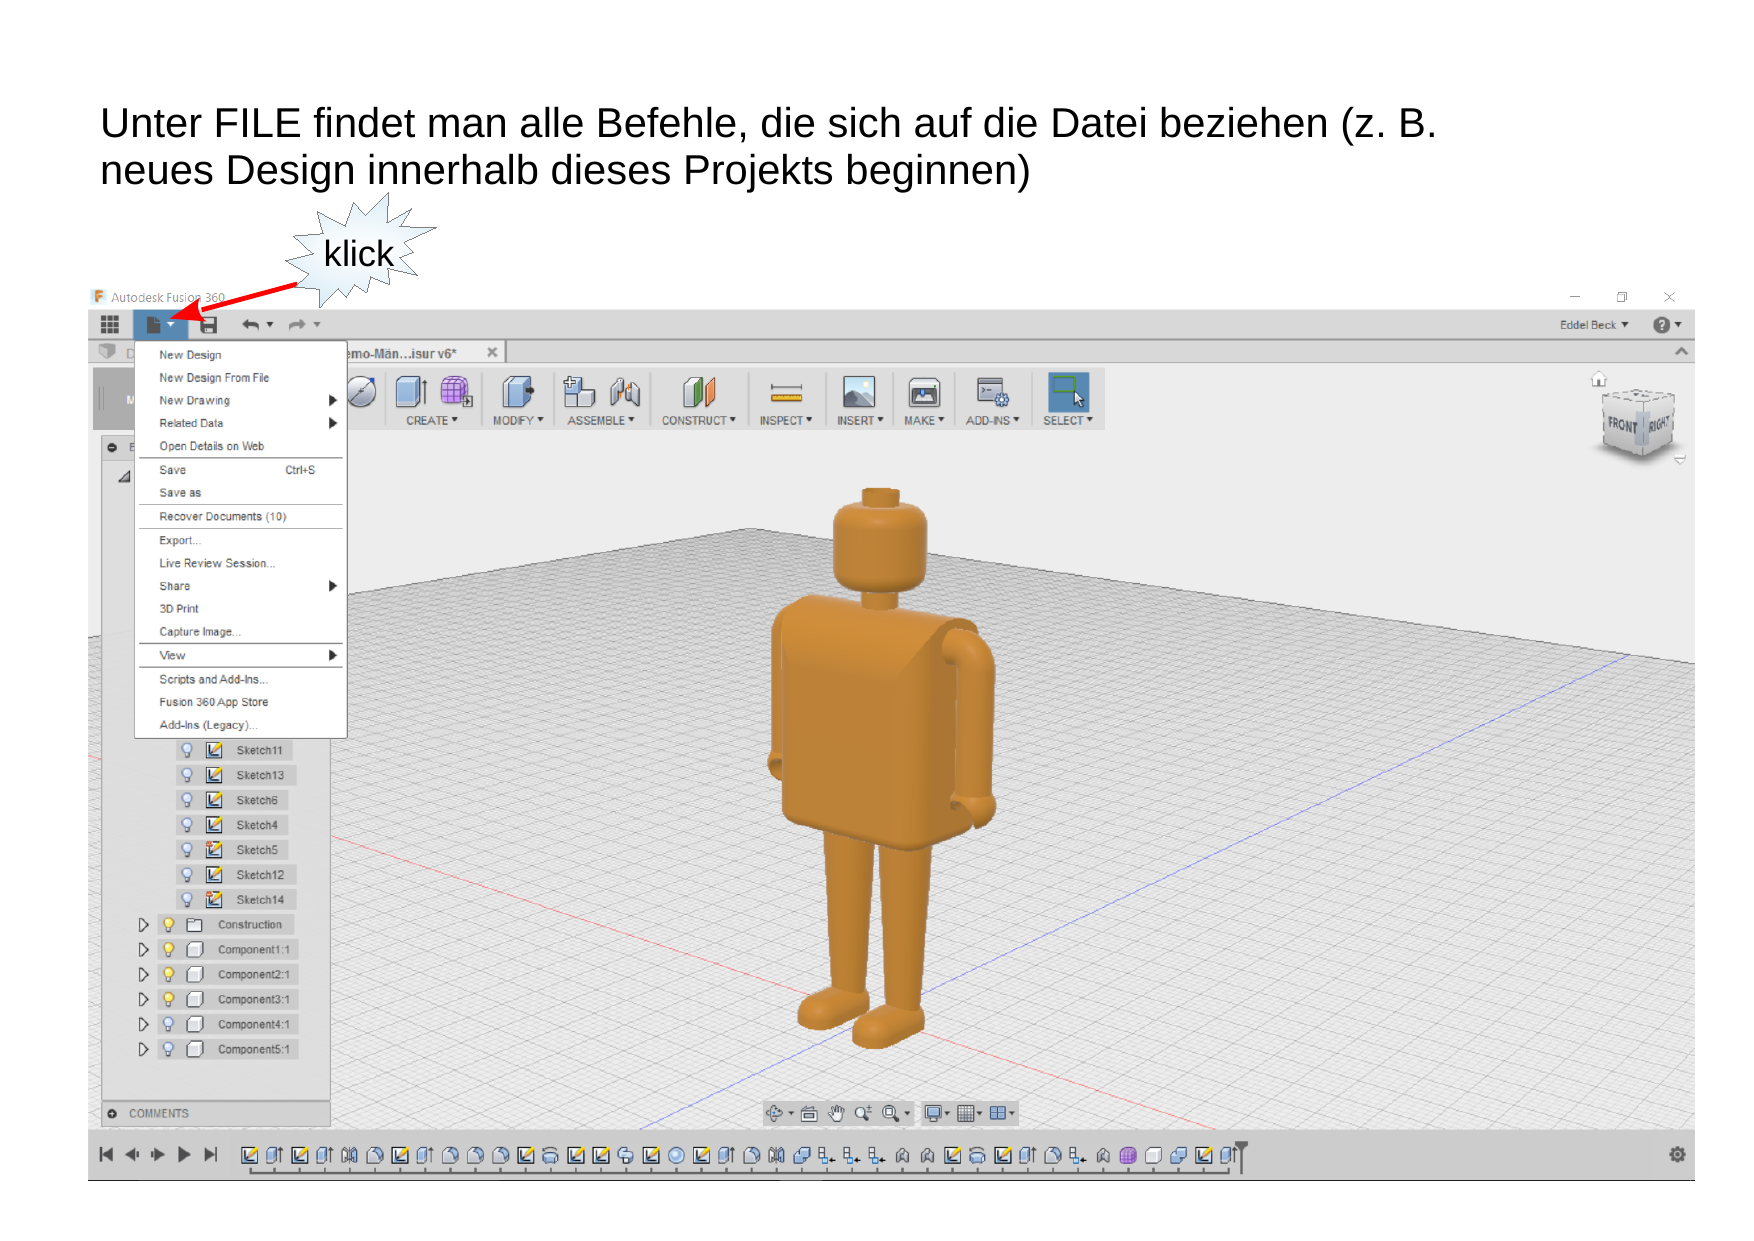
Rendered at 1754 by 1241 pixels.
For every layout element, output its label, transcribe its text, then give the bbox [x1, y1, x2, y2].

title Unter FILE findet man alle Befehle, die sich auf die Datei beziehen (z. B. neues Design innerhalb dieses Projekts beginnen) [100, 99, 1539, 194]
text_box [317, 192, 412, 226]
text_box [293, 234, 308, 250]
text_box [414, 227, 437, 238]
picture [88, 285, 1695, 1182]
text_box klick [308, 226, 414, 283]
text_box [285, 255, 370, 308]
